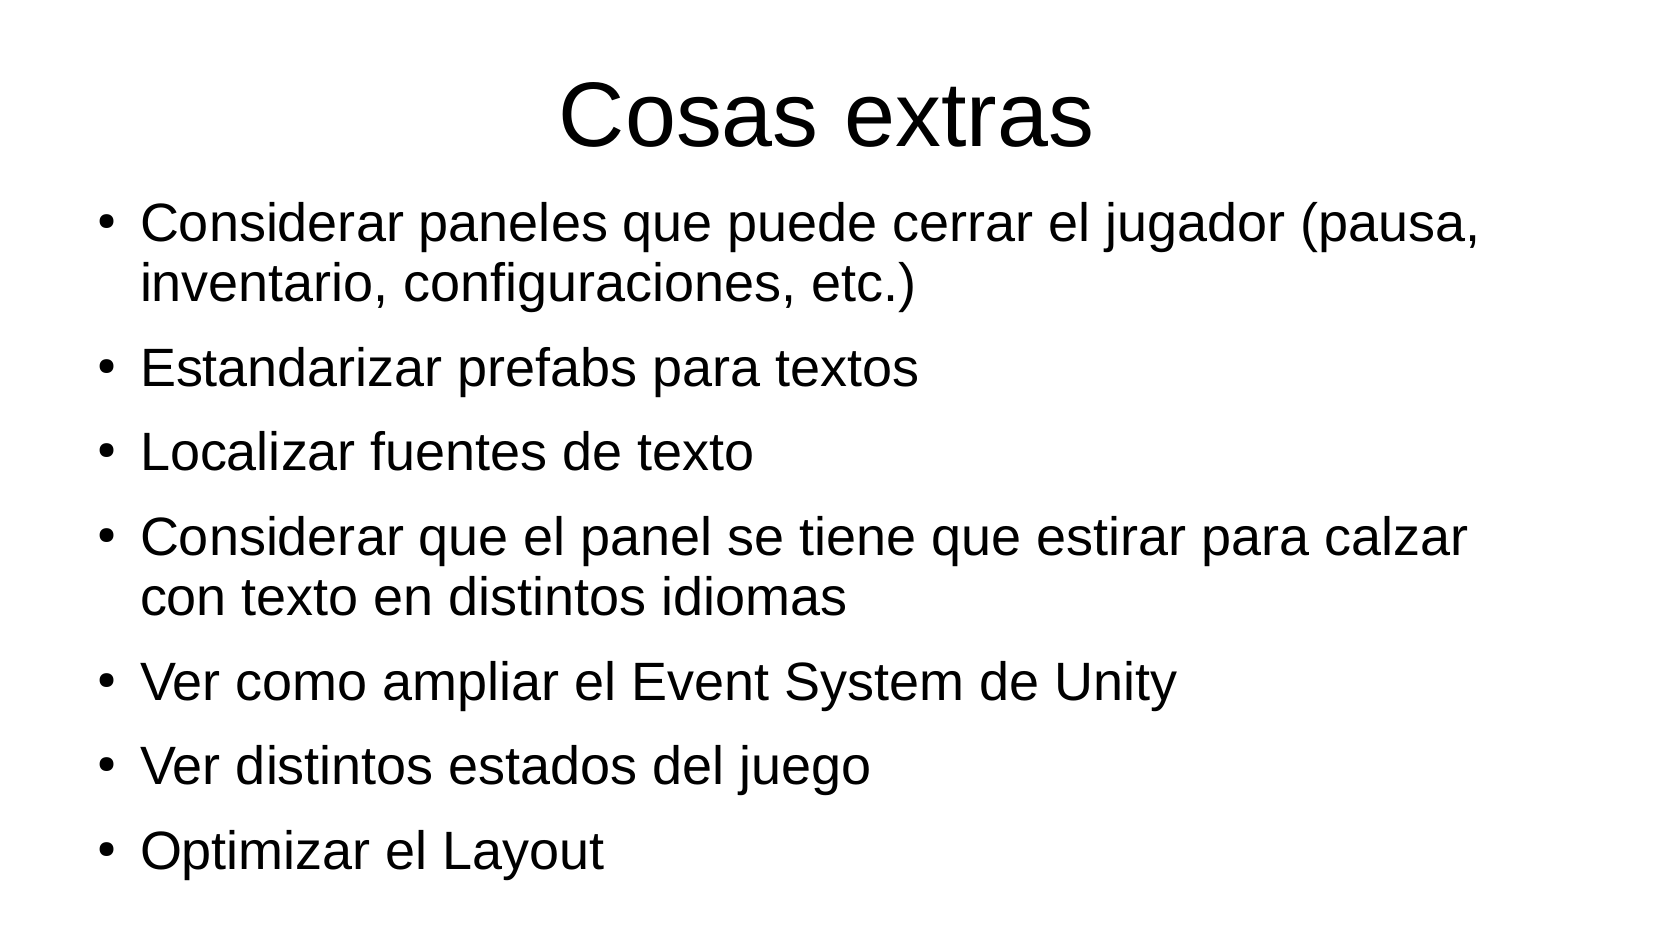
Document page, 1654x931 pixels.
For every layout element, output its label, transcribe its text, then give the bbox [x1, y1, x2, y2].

list Considerar paneles que puede cerrar el jugador (pausa, inventario, configuraciones, etc.) Estandarizar prefabs para textos Localizar fuentes de texto Considerar que el panel se tiene que estirar para calzar con texto en distintos idiomas Ver como ampliar el Event System de Unity Ver distintos estados del juego Optimizar el Layout [82, 192, 1571, 886]
title Cosas extras [82, 37, 1571, 192]
